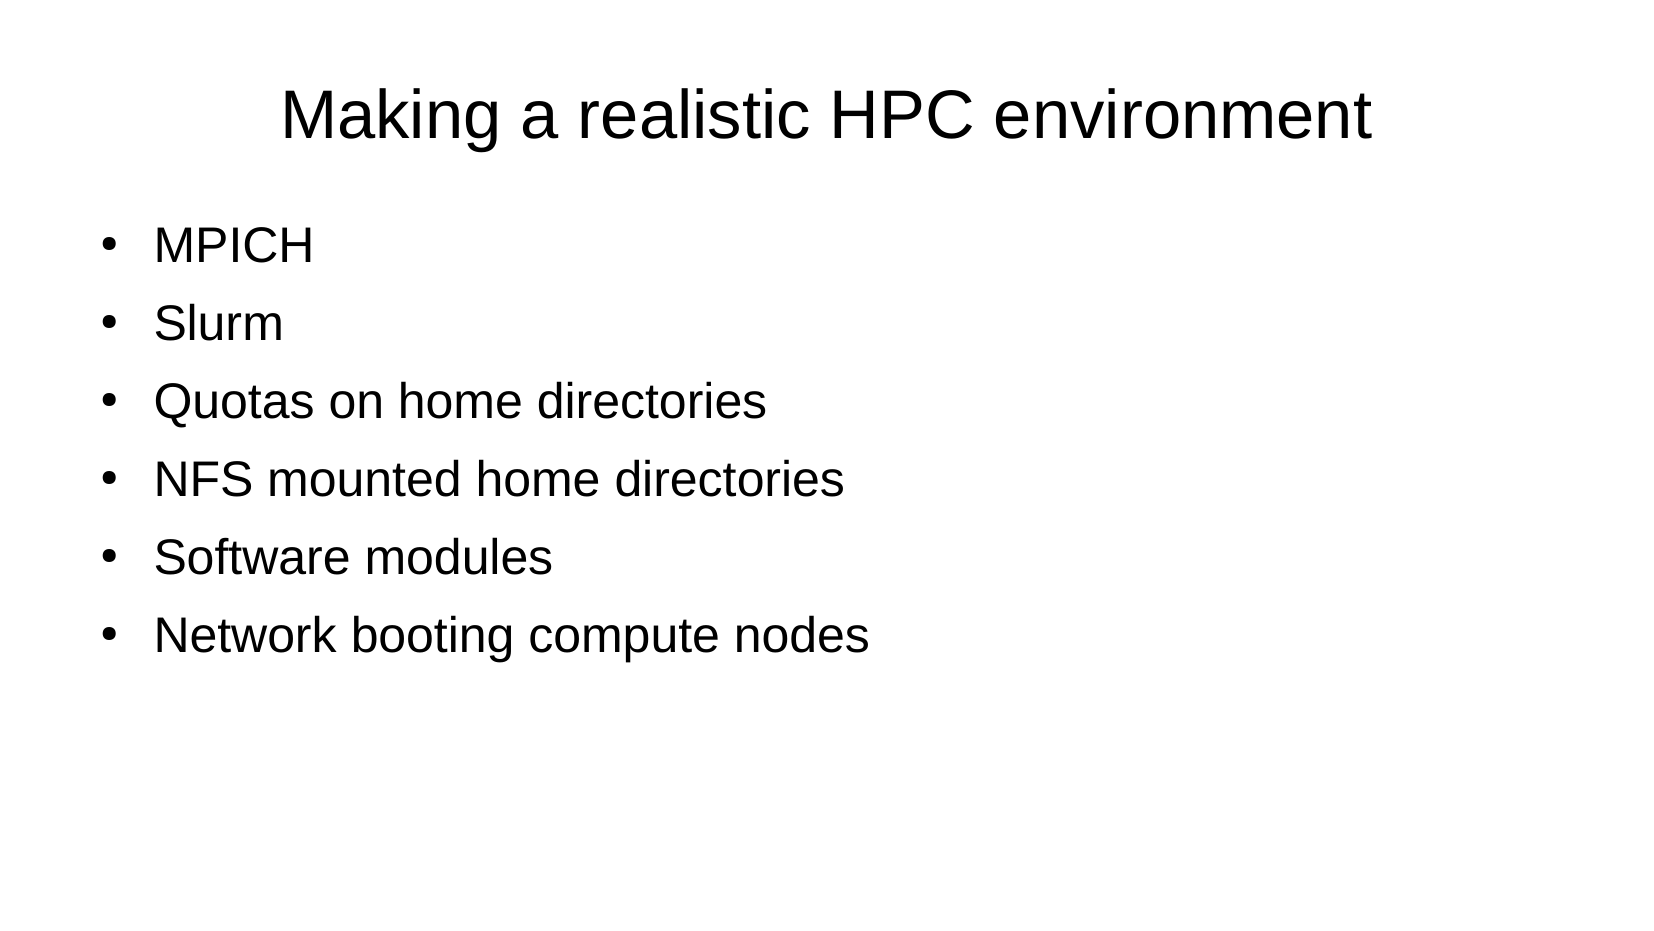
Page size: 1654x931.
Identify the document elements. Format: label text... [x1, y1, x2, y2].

title Making a realistic HPC environment [82, 37, 1571, 193]
list MPICH Slurm Quotas on home directories NFS mounted home directories Software modules Network booting compute nodes [82, 217, 1524, 758]
